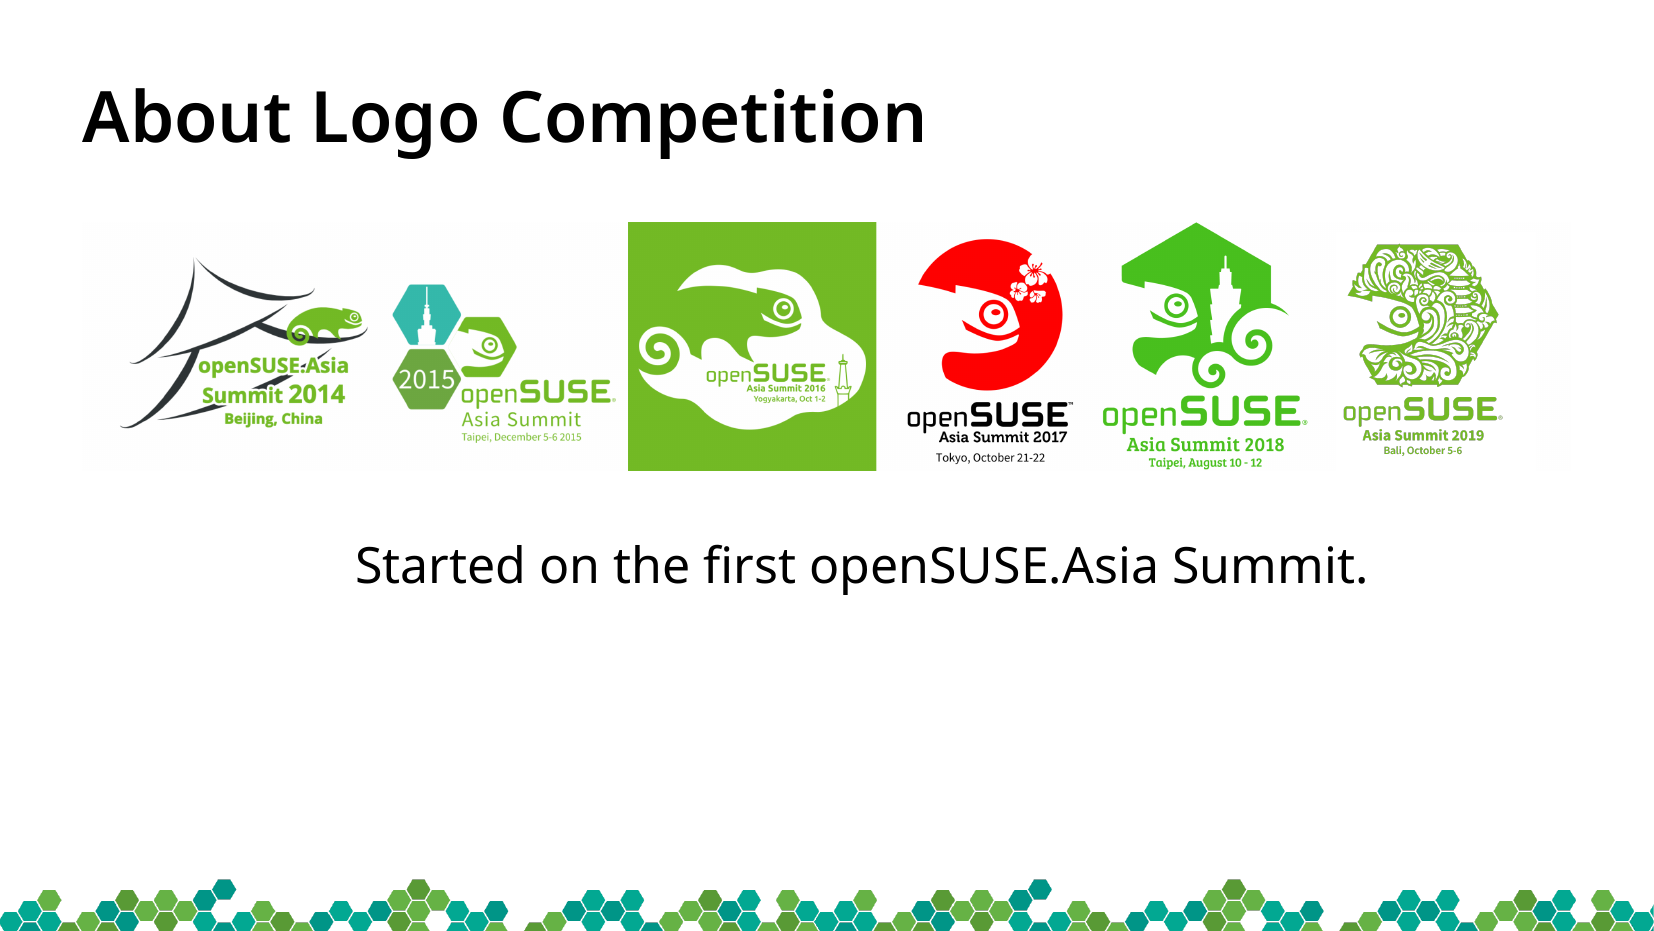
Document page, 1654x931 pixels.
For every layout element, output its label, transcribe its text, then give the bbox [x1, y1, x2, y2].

picture [0, 871, 1654, 931]
title About Logo Competition [82, 37, 1571, 193]
picture [82, 217, 1571, 480]
list Started on the first openSUSE.Asia Summit. [82, 530, 1571, 855]
